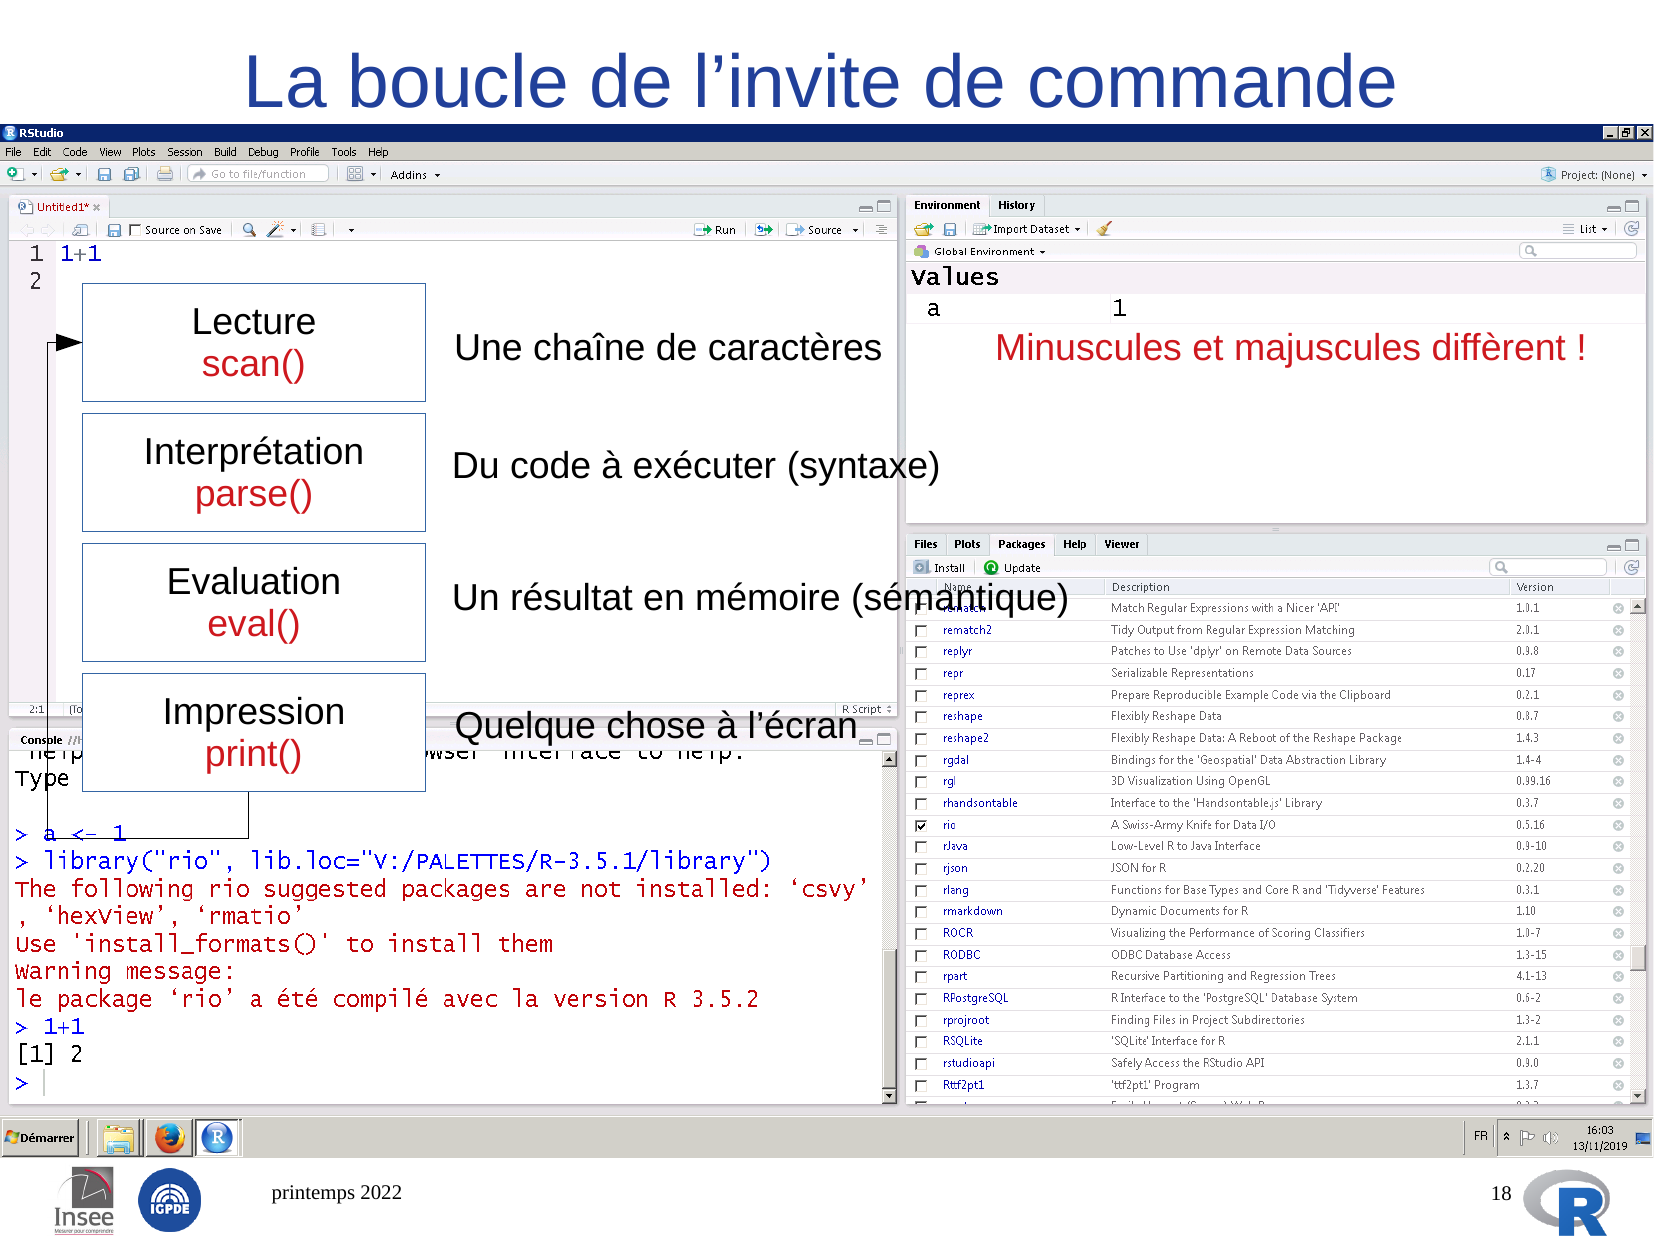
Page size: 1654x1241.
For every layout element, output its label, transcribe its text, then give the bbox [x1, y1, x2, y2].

text_box Un résultat en mémoire (sémantique) [437, 569, 1085, 626]
picture [0, 124, 1654, 1158]
text_box Lecture scan() [82, 283, 426, 402]
picture [1523, 1169, 1610, 1236]
text_box Evaluation eval() [82, 543, 426, 662]
title La boucle de l’invite de commande [77, 35, 1566, 128]
picture [138, 1168, 201, 1232]
text_box Interprétation parse() [82, 413, 426, 532]
text_box Quelque chose à l’écran [439, 696, 873, 754]
text_box Une chaîne de caractères [439, 318, 898, 376]
text_box Minuscules et majuscules diffèrent ! [980, 318, 1603, 376]
text_box Du code à exécuter (syntaxe) [437, 437, 956, 494]
text_box Impression print() [82, 673, 426, 792]
picture [47, 1163, 120, 1236]
